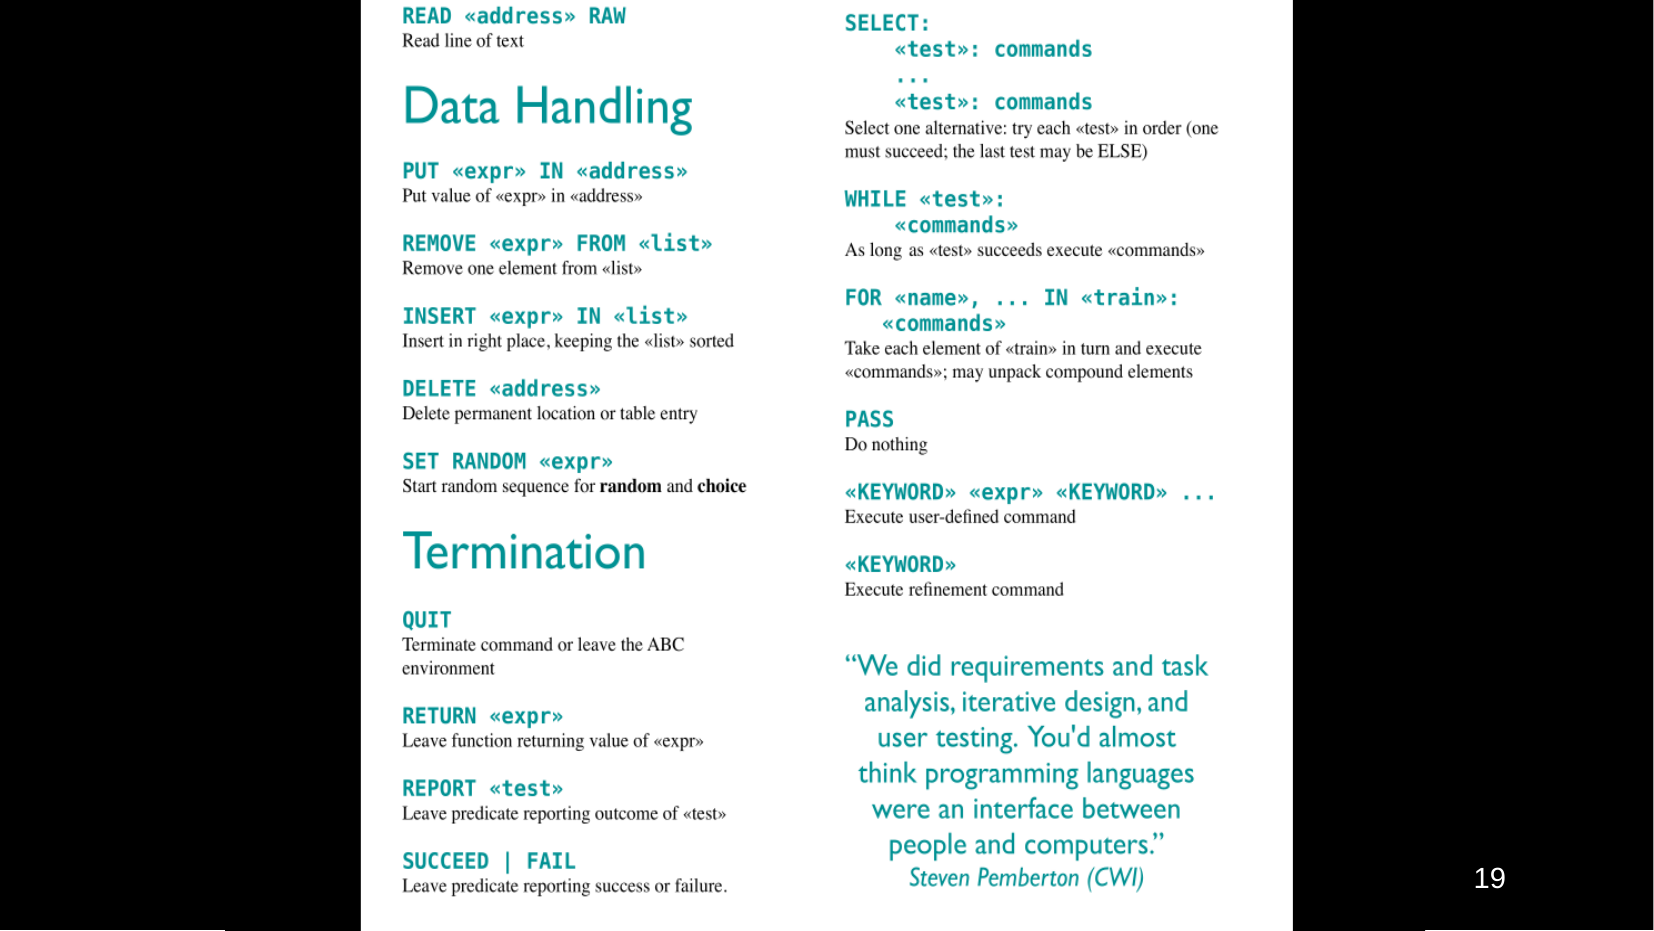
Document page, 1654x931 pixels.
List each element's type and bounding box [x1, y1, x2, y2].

picture [225, 0, 1426, 931]
